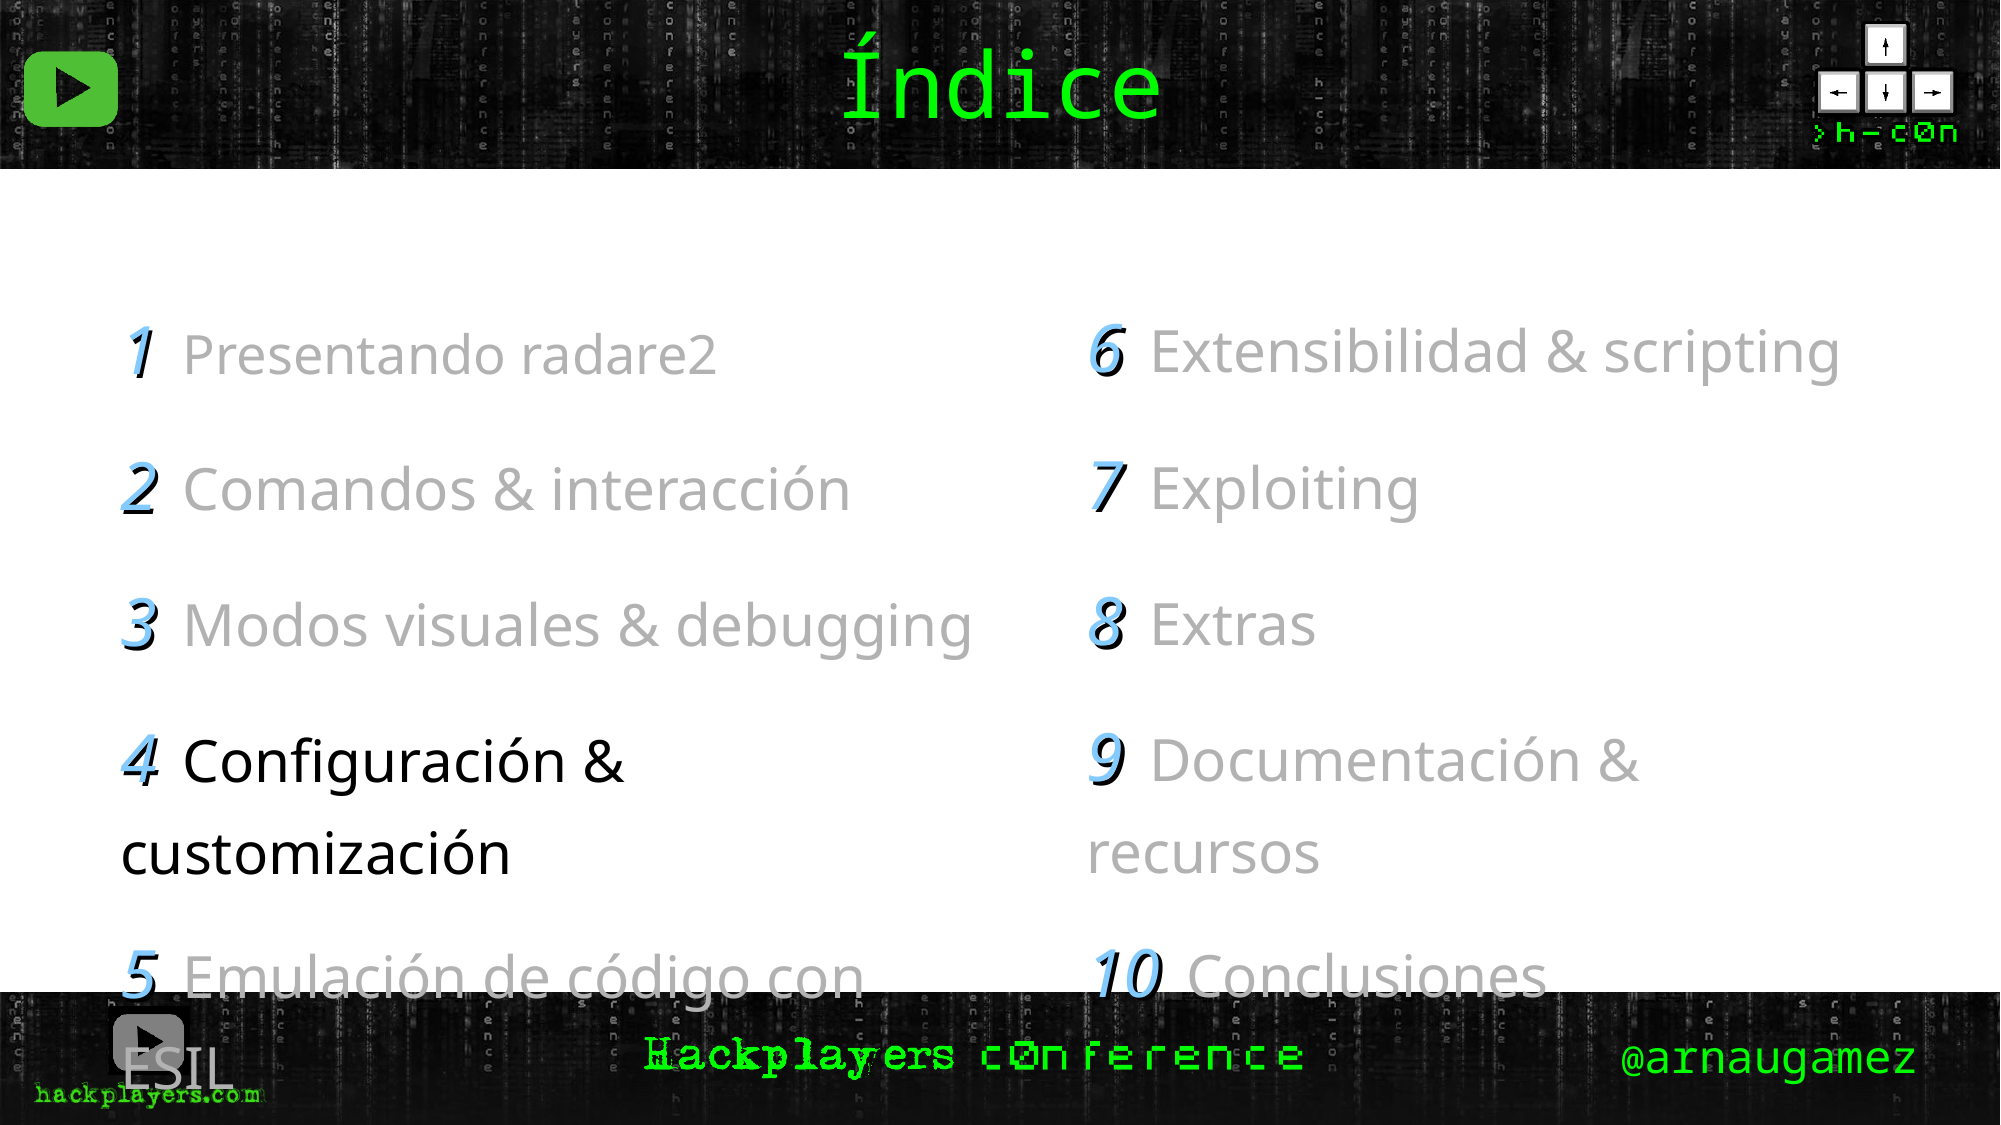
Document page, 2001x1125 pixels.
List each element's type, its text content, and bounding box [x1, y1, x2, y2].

list 1 Presentando radare2 2 Comandos & interacción 3 Modos visuales & debugging 4 Configuración & customización 5 Emulación de código con ESIL [120, 267, 993, 858]
list 6 Extensibilidad & scripting 7 Exploiting 8 Extras 9 Documentación & recursos 10 Conclusiones [1086, 265, 1867, 860]
picture [0, 0, 2000, 169]
title Índice [255, 0, 1745, 166]
picture [0, 992, 2000, 1125]
